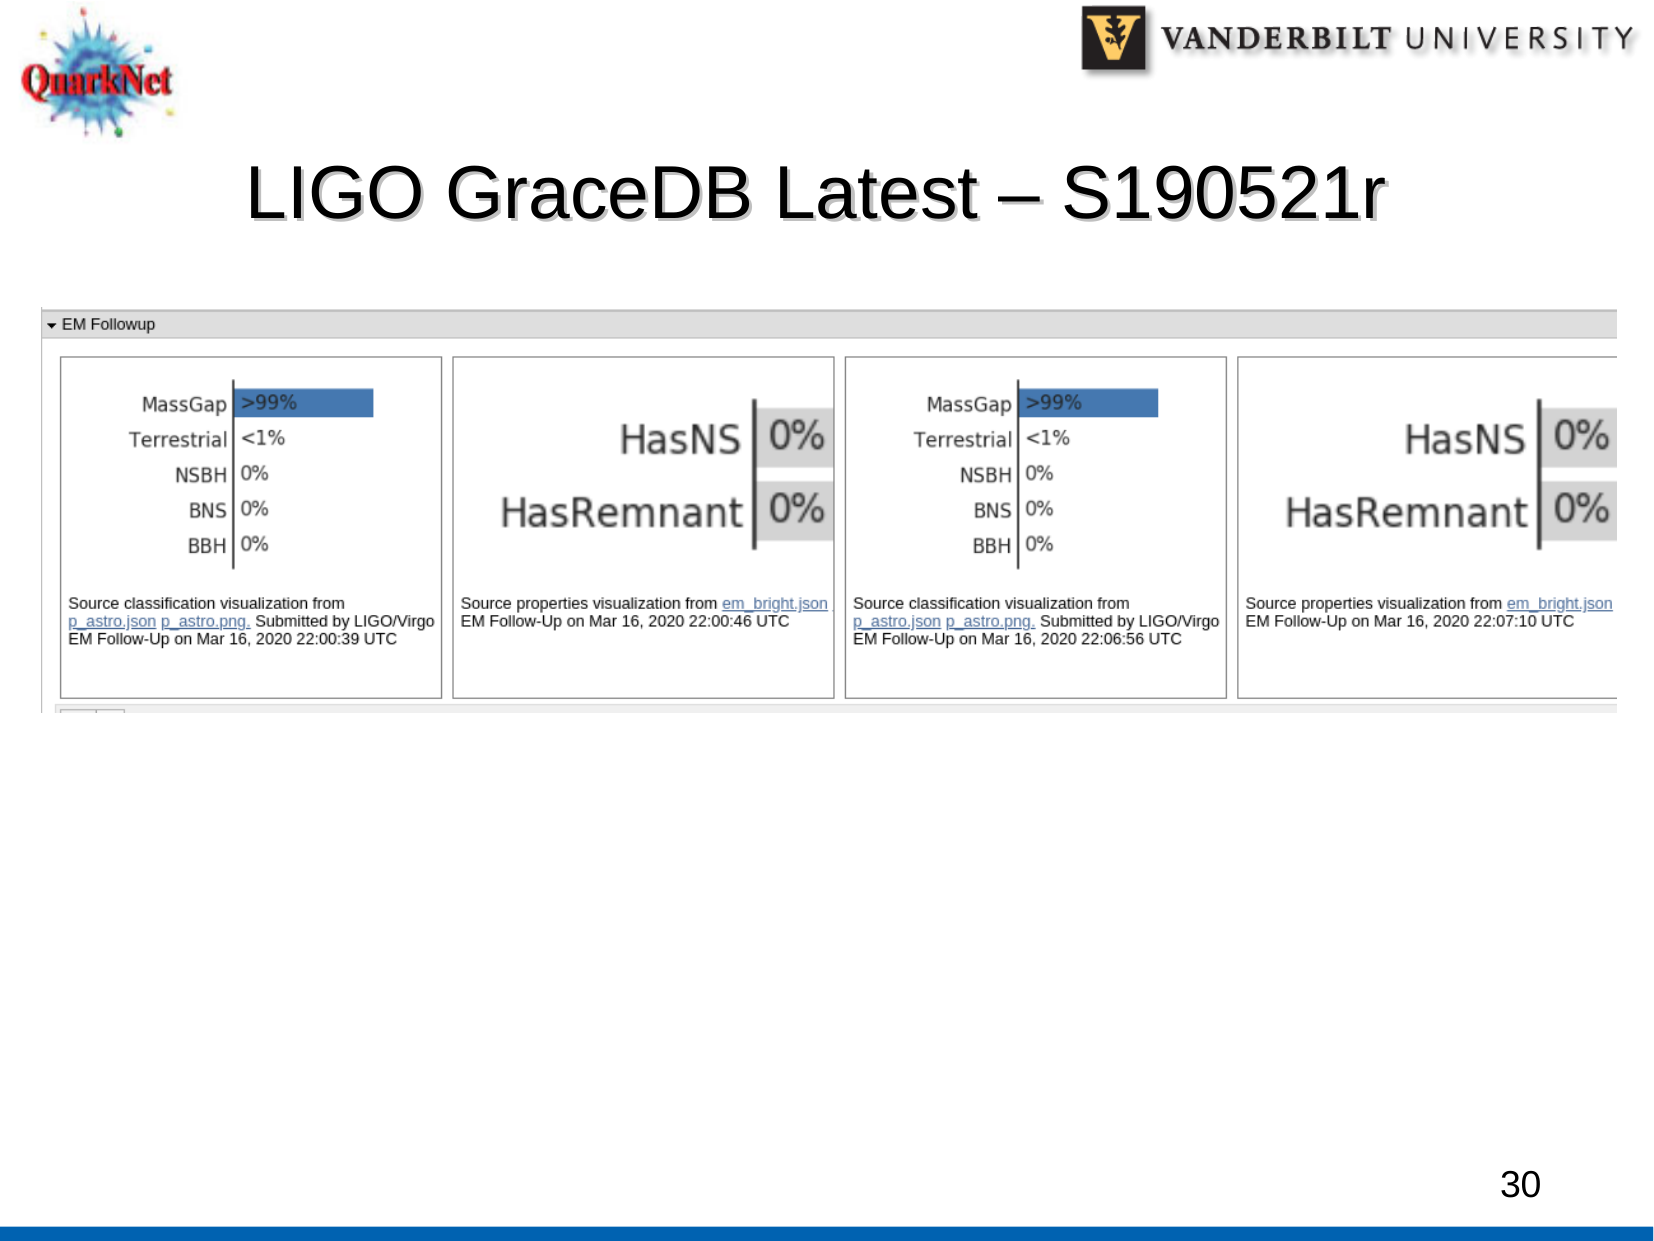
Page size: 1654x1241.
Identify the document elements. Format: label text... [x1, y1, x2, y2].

title LIGO GraceDB Latest – S190521r [121, 65, 1533, 307]
picture [4, 1, 188, 152]
picture [1078, 2, 1648, 85]
picture [41, 307, 1617, 713]
